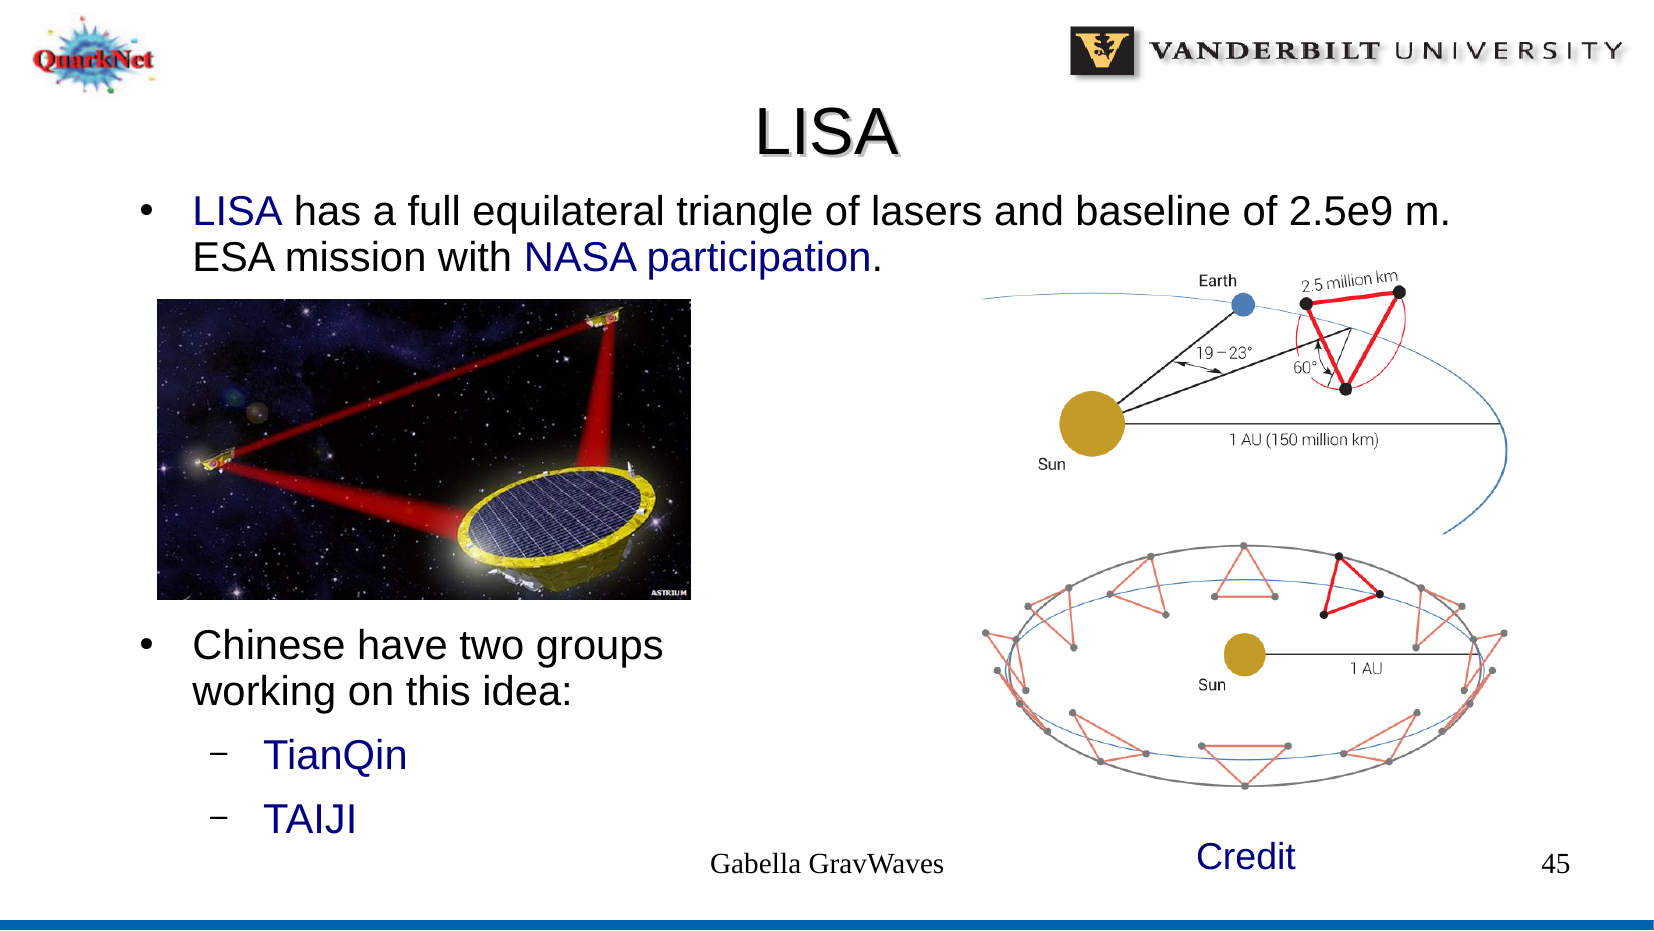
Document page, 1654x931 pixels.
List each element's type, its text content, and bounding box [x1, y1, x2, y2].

picture [1067, 23, 1638, 86]
title LISA [82, 93, 1571, 169]
text_box Credit [1181, 826, 1311, 885]
list Chinese have two groups working on this idea: TianQin TAIJI [121, 621, 796, 881]
picture [19, 12, 166, 102]
picture [157, 299, 691, 601]
picture [923, 239, 1561, 826]
list LISA has a full equilateral triangle of lasers and baseline of 2.5e9 m. ESA mission with NASA participation. [121, 187, 1534, 312]
